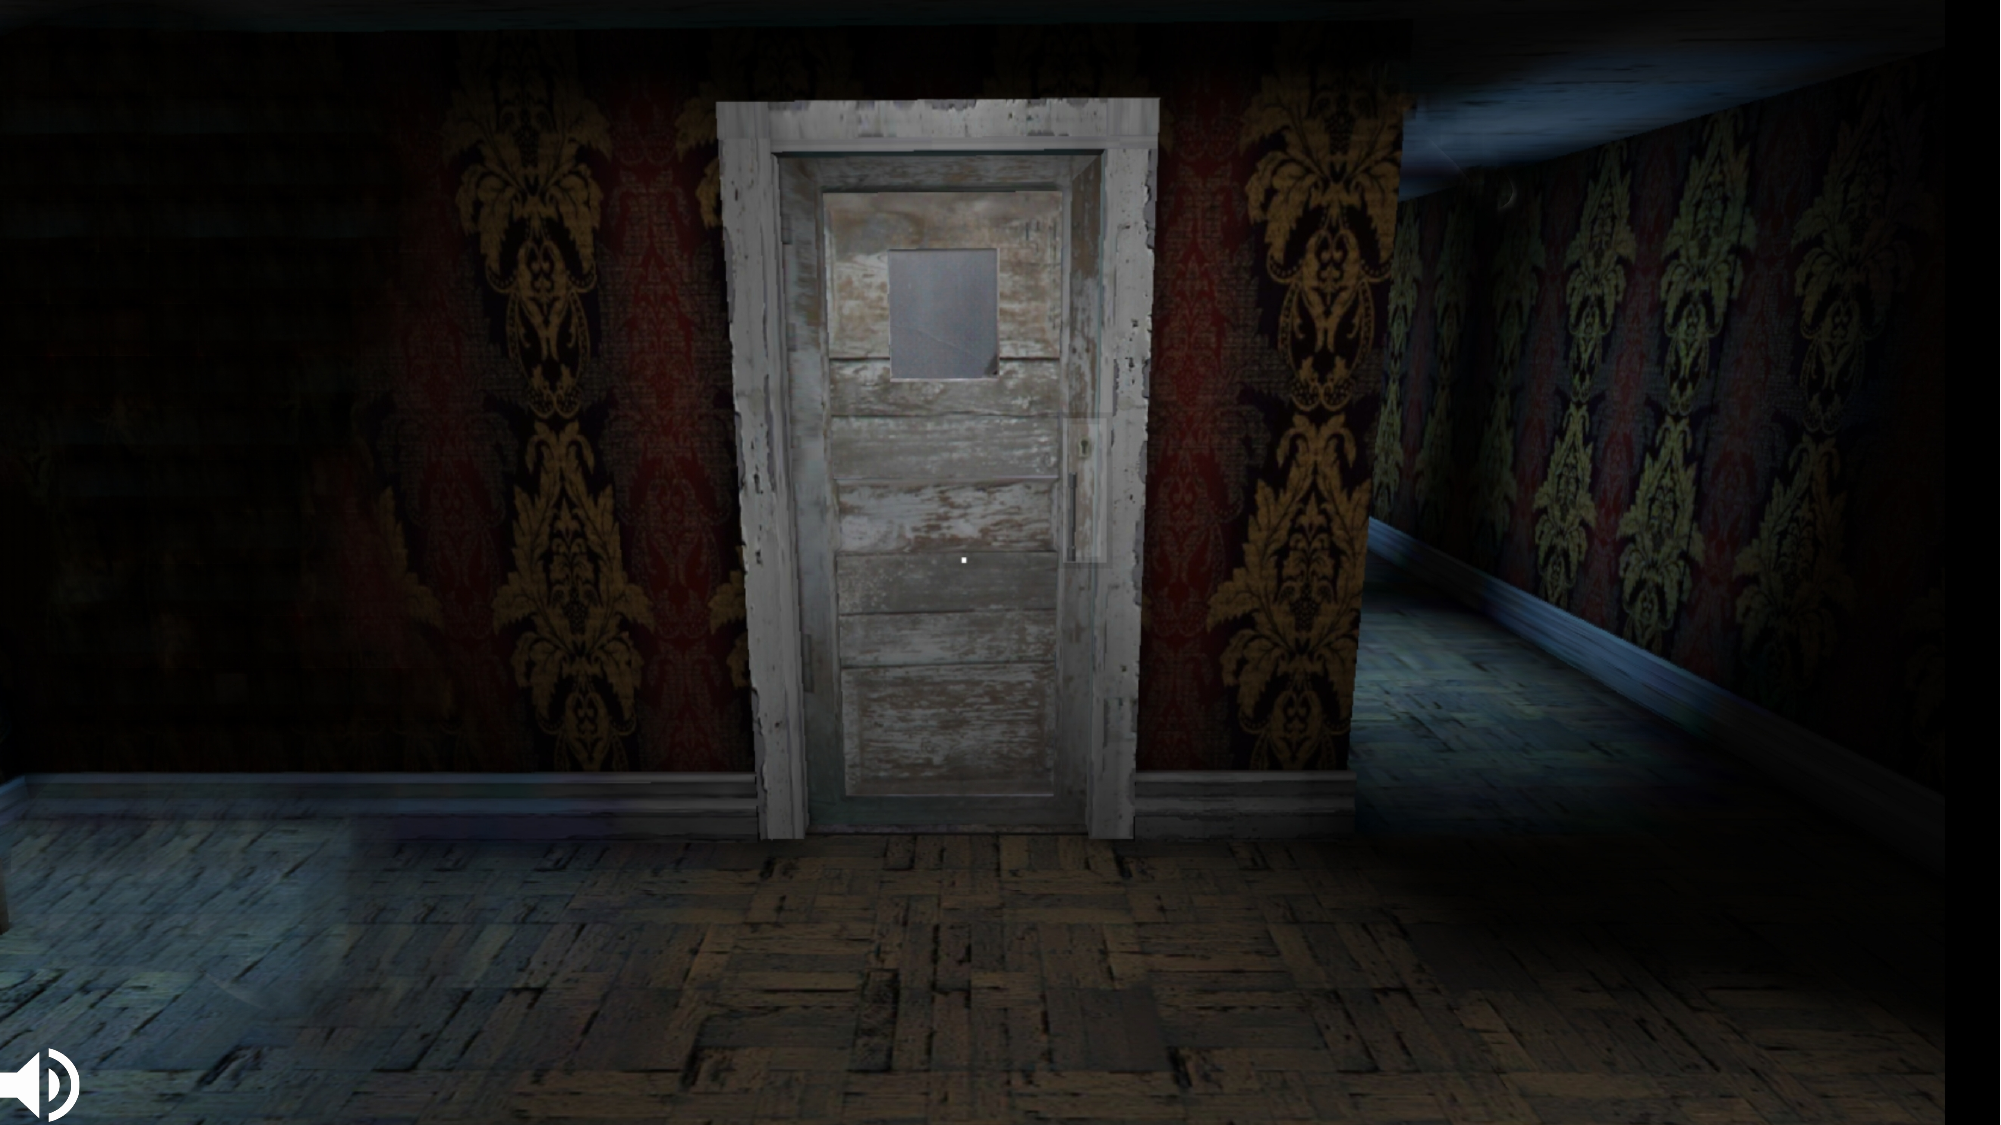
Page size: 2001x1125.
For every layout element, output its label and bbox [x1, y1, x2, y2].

picture [0, 0, 2000, 1125]
text_box [1063, 418, 1107, 563]
text_box [0, 1047, 80, 1123]
